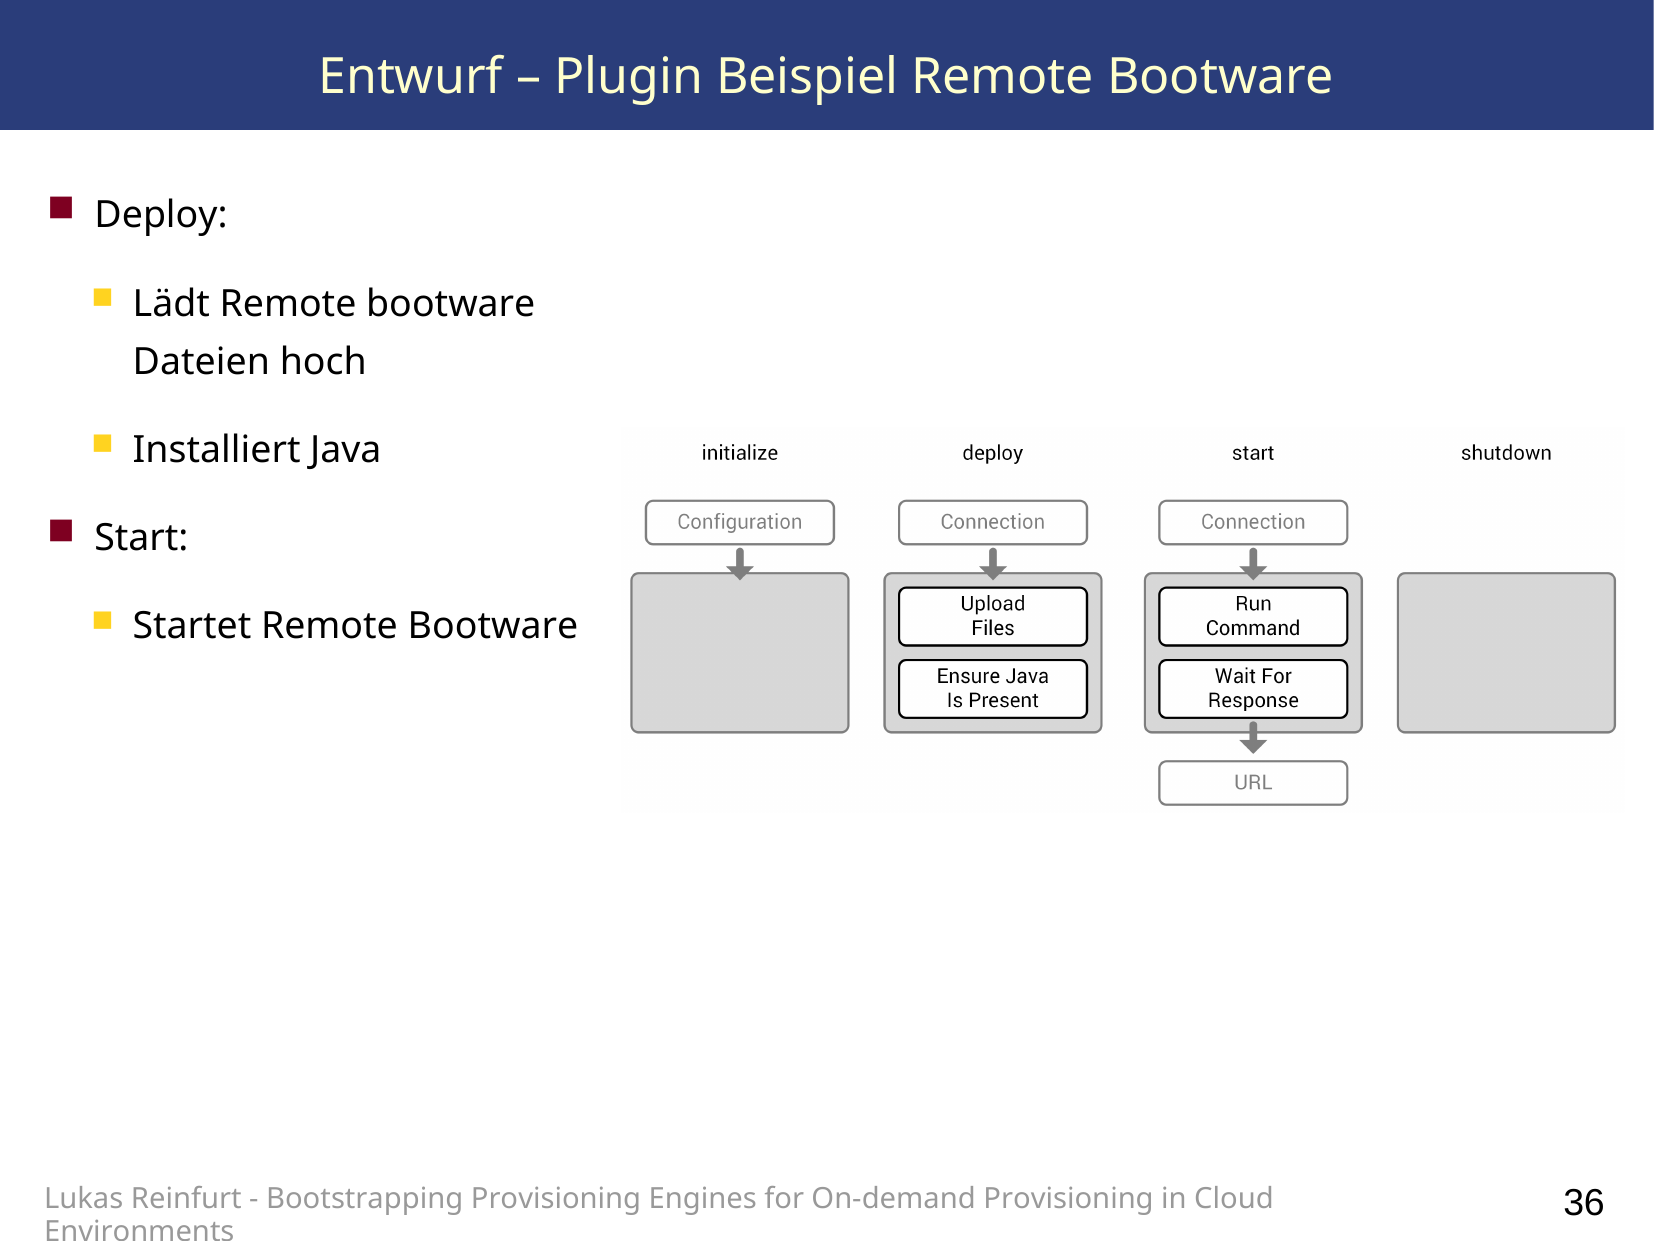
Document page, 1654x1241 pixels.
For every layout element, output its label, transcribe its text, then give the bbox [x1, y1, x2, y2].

title Entwurf – Plugin Beispiel Remote Bootware [47, 23, 1607, 119]
list Deploy: Lädt Remote bootware Dateien hoch Installiert Java Start: Startet Remote Bootware [47, 177, 603, 1146]
picture [621, 427, 1625, 813]
